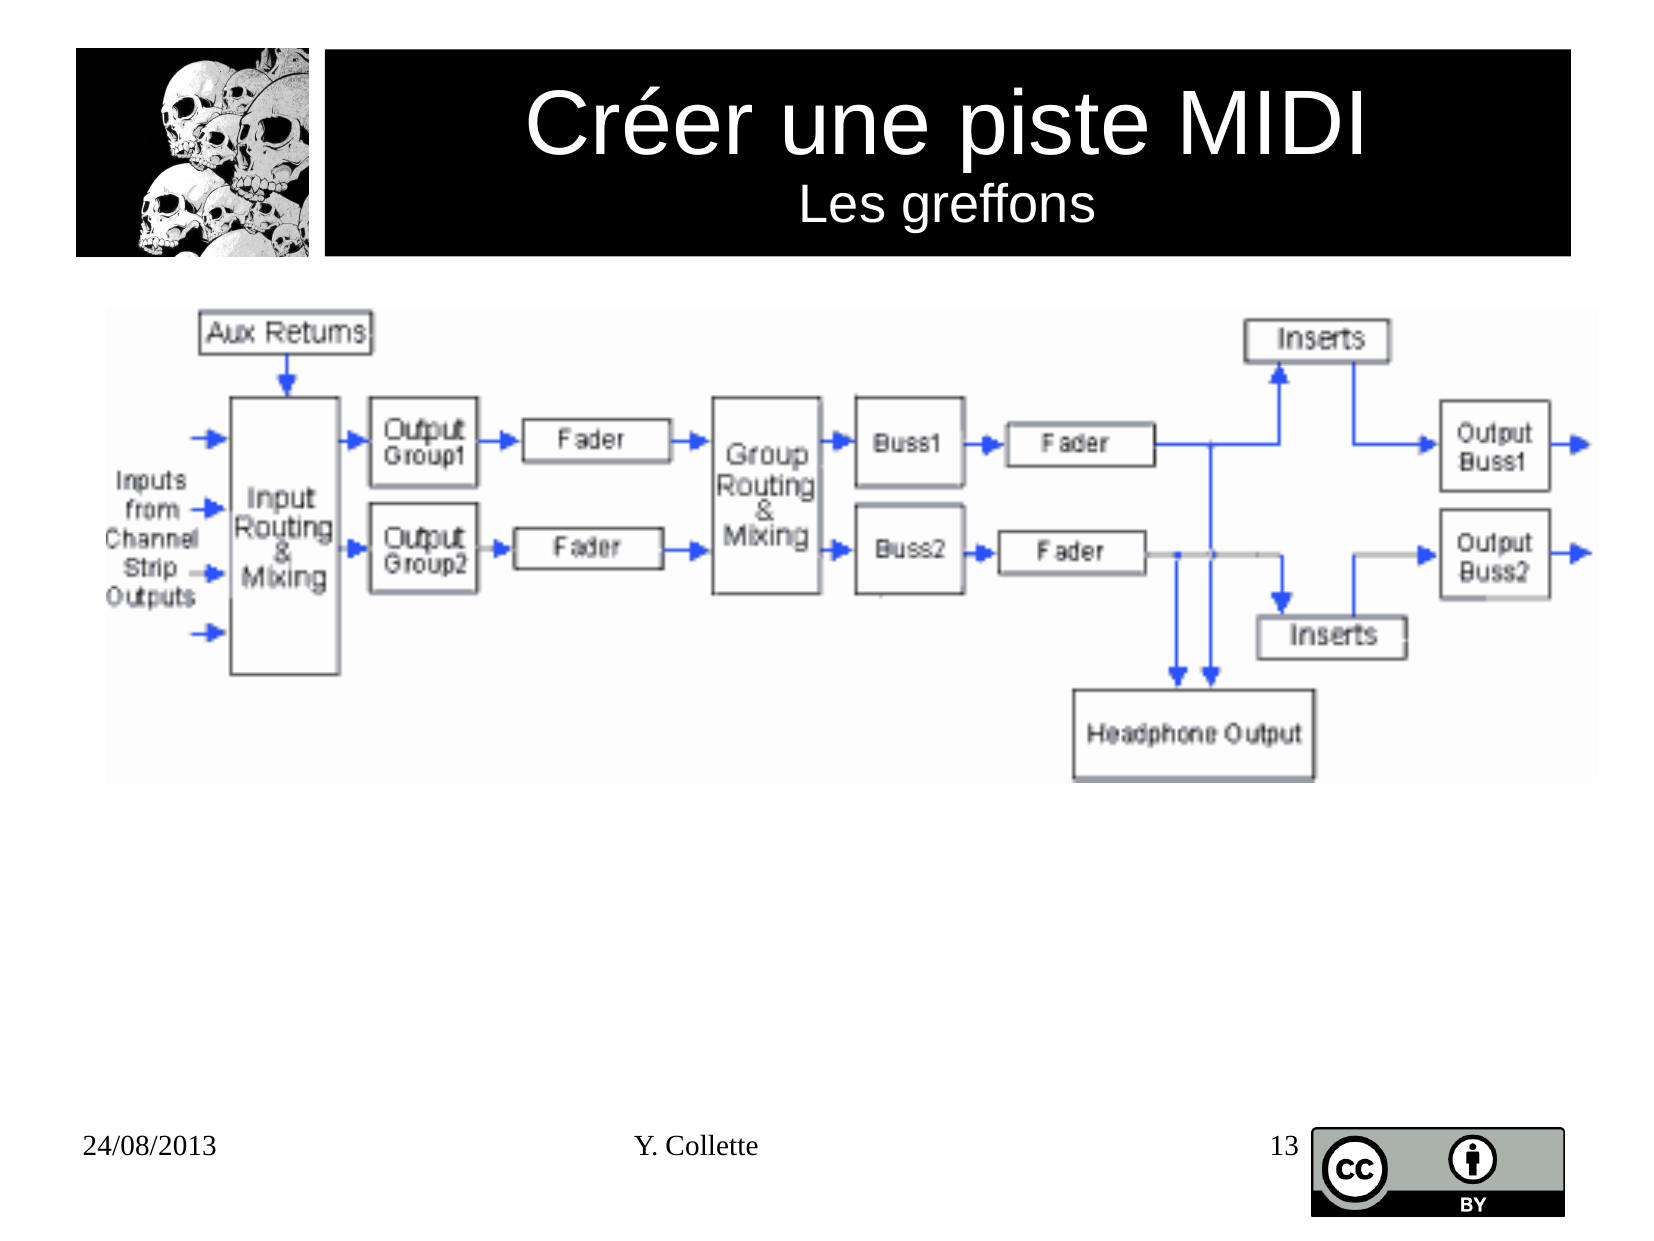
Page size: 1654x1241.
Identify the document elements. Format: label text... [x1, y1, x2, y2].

picture [1311, 1127, 1565, 1217]
picture [106, 307, 1599, 783]
picture [76, 48, 309, 257]
title Créer une piste MIDI Les greffons [324, 49, 1571, 257]
